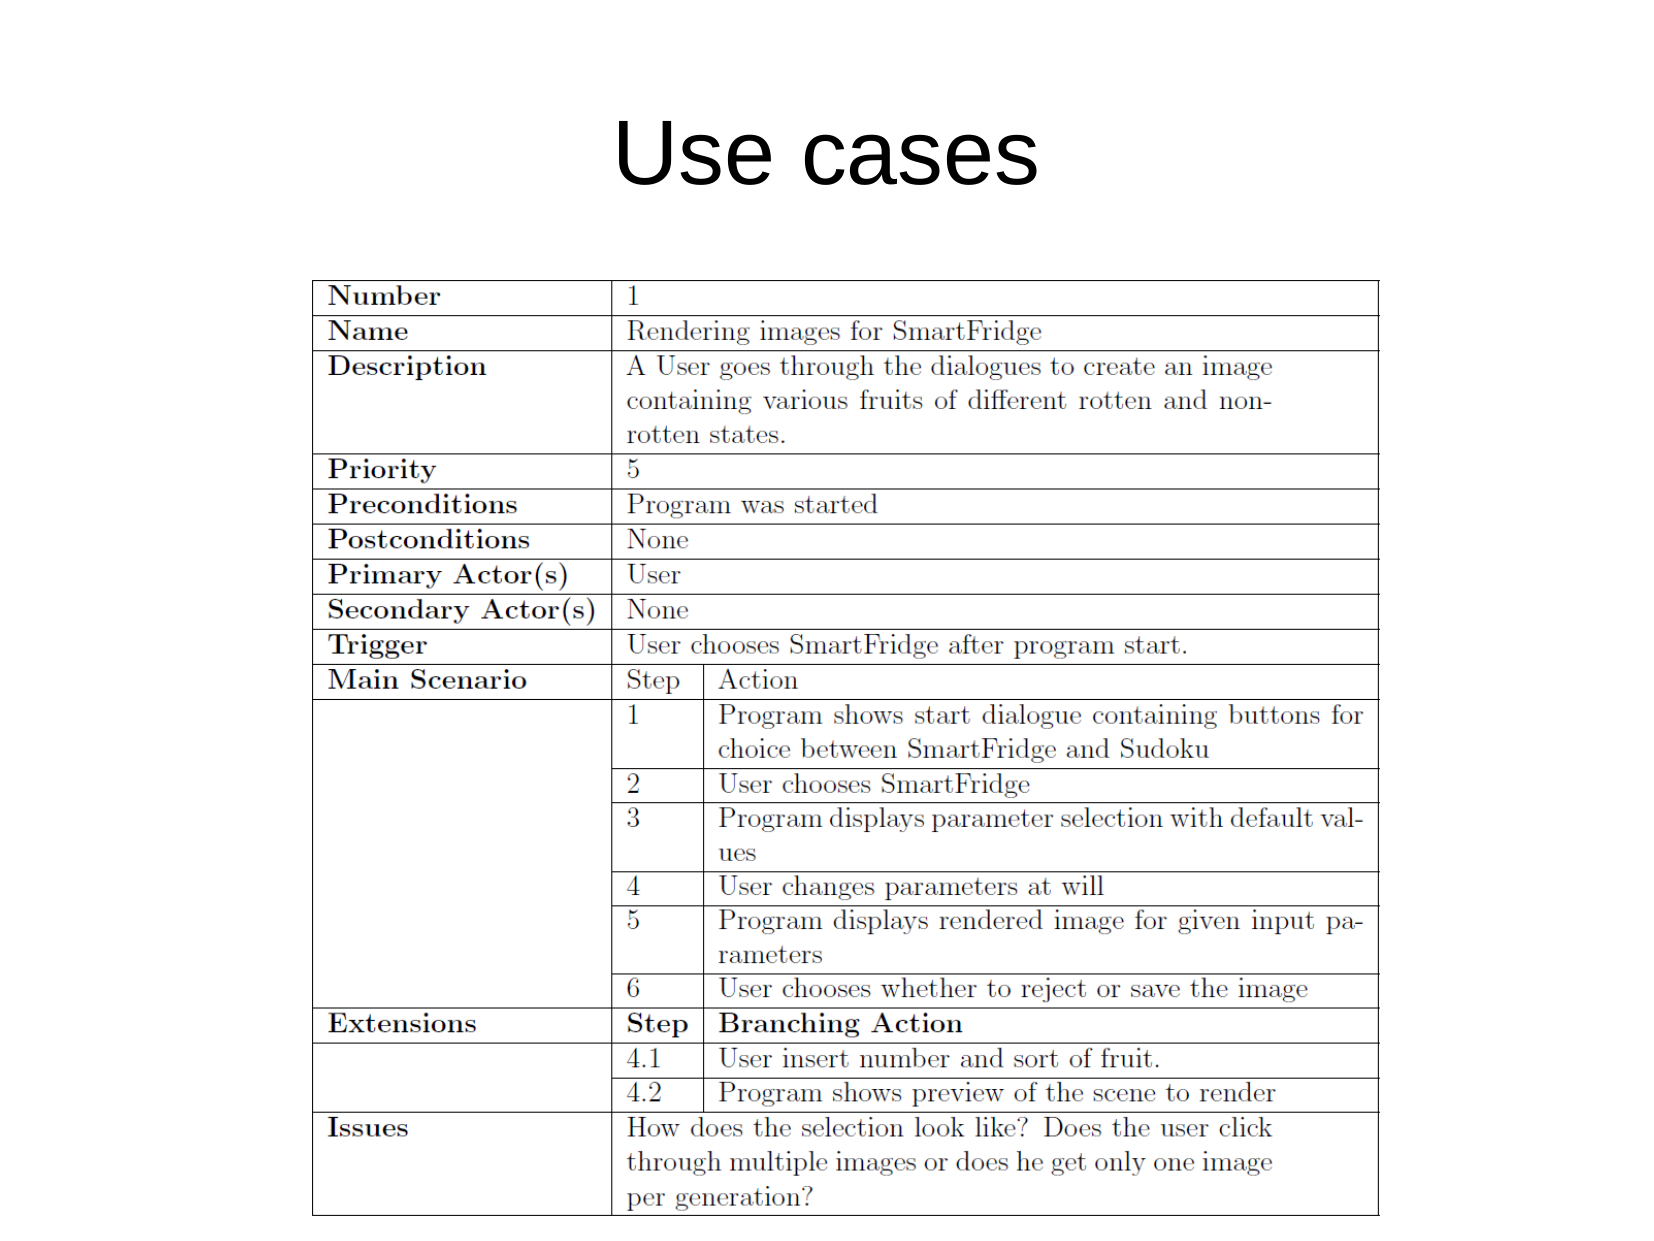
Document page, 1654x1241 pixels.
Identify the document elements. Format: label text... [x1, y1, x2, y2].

title Use cases [82, 49, 1571, 257]
picture [310, 278, 1382, 1218]
